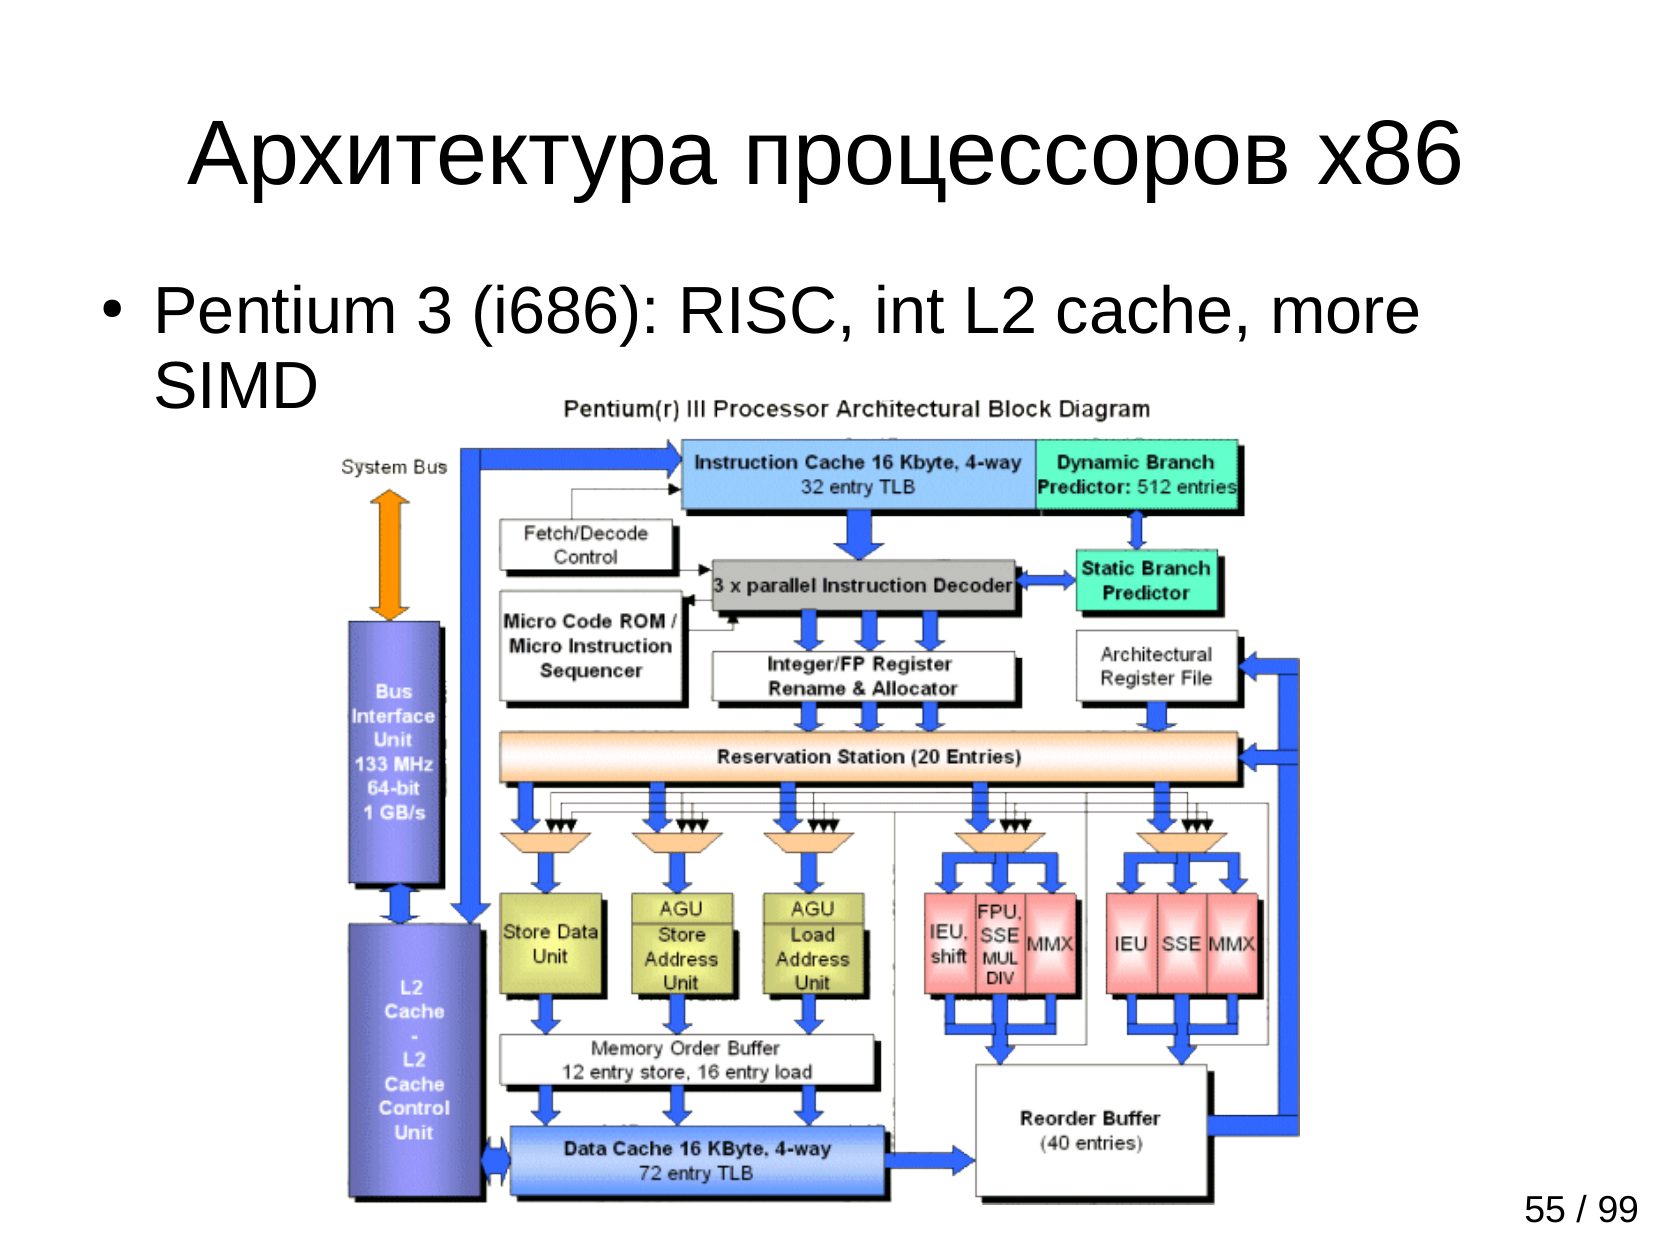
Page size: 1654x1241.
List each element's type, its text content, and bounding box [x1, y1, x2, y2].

title Архитектура процессоров x86 [82, 49, 1571, 257]
text_box <number> / 99 [1380, 1181, 1654, 1238]
list Pentium 3 (i686): RISC, int L2 cache, more SIMD [82, 272, 1571, 993]
picture [342, 388, 1300, 1205]
